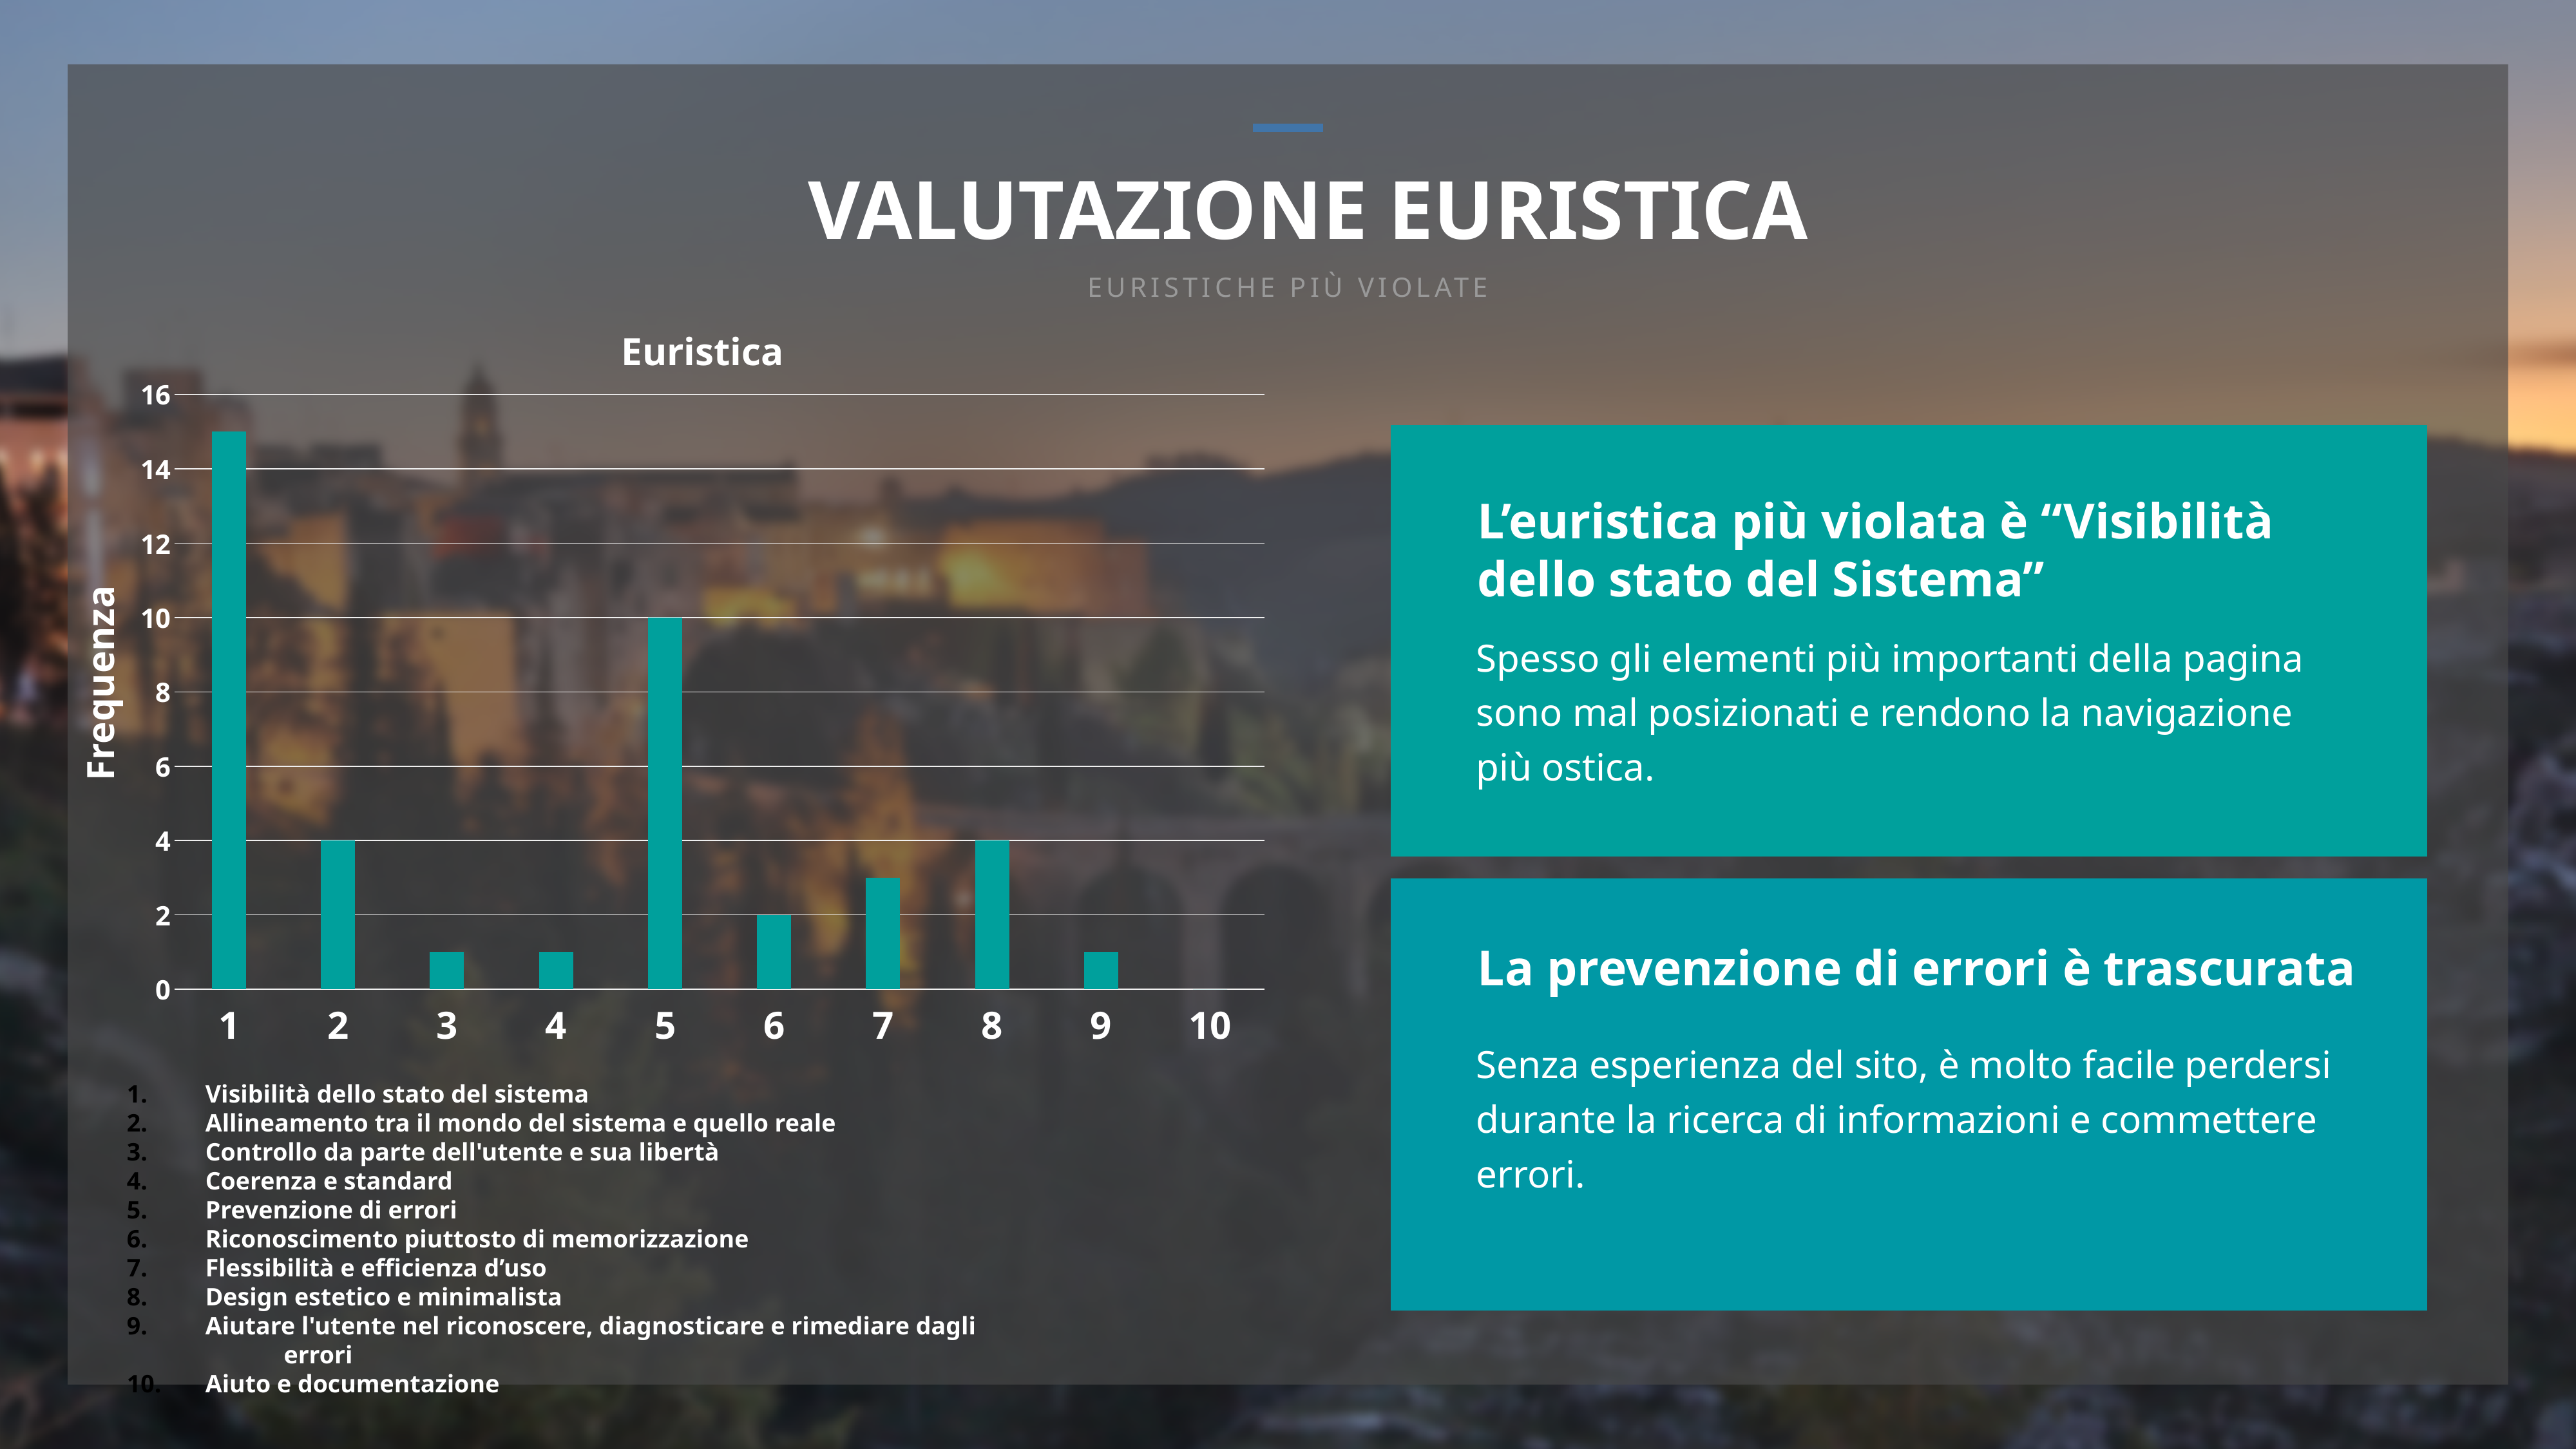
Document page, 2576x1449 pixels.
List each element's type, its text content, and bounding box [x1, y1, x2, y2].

text_box [152, 1377, 210, 1385]
text_box Senza esperienza del sito, è molto facile perdersi durante la ricerca di informazioni e commettere errori. [1453, 1019, 2365, 1204]
text_box Visibilità dello stato del sistema Allineamento tra il mondo del sistema e quello reale Controllo da parte dell'utente e sua libertà Coerenza e standard Prevenzione di errori Riconoscimento piuttosto di memorizzazione Flessibilità e efficienza d’uso Design estetico e minimalista Aiutare l'utente nel riconoscere, diagnosticare e rimediare dagli errori Aiuto e documentazione [117, 1074, 1038, 1377]
chart [117, 361, 1288, 1065]
text_box [136, 1377, 142, 1385]
text_box Frequenza [72, 576, 128, 791]
text_box Spesso gli elementi più importanti della pagina sono mal posizionati e rendono la navigazione più ostica. [1453, 612, 2365, 798]
text_box La prevenzione di errori è trascurata [1468, 933, 2372, 1000]
text_box [216, 1377, 248, 1385]
text_box Euristica [595, 323, 810, 378]
text_box [68, 64, 2508, 1385]
text_box EURISTICHE PIÙ VIOLATE [1065, 265, 1511, 308]
picture [0, 0, 2576, 1449]
text_box [145, 1378, 149, 1385]
text_box [251, 1377, 308, 1385]
text_box [311, 1377, 413, 1385]
text_box L’euristica più violata è “Visibilità dello stato del Sistema” [1468, 486, 2372, 611]
text_box VALUTAZIONE EURISTICA [790, 153, 1827, 261]
text_box [211, 1379, 215, 1385]
